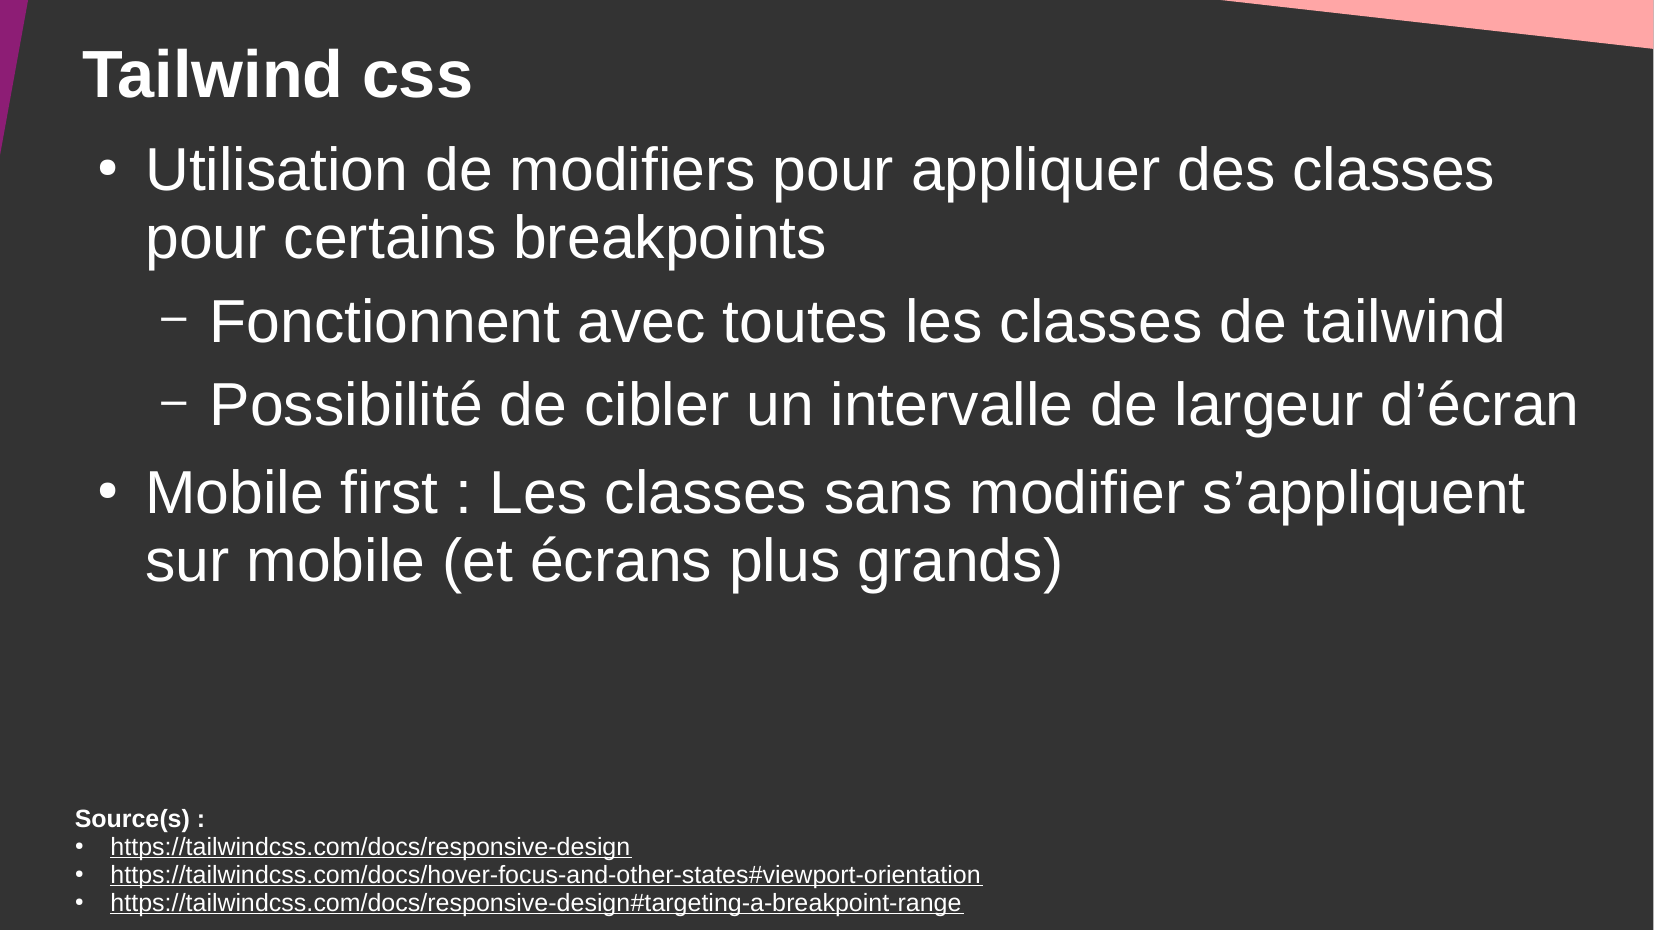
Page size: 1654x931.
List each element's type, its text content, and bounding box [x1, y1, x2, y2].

text_box [1220, 0, 1654, 49]
list Utilisation de modifiers pour appliquer des classes pour certains breakpoints Fonctionnent avec toutes les classes de tailwind Possibilité de cibler un intervalle de largeur d’écran Mobile first : Les classes sans modifier s’appliquent sur mobile (et écrans plus grands) [80, 135, 1605, 686]
text_box Source(s) : https://tailwindcss.com/docs/responsive-design https://tailwindcss.com/docs/hover-focus-and-other-states#viewport-orientation https://tailwindcss.com/docs/responsive-design#targeting-a-breakpoint-range [60, 797, 1546, 925]
text_box [0, 0, 29, 156]
title Tailwind css [82, 37, 1571, 122]
